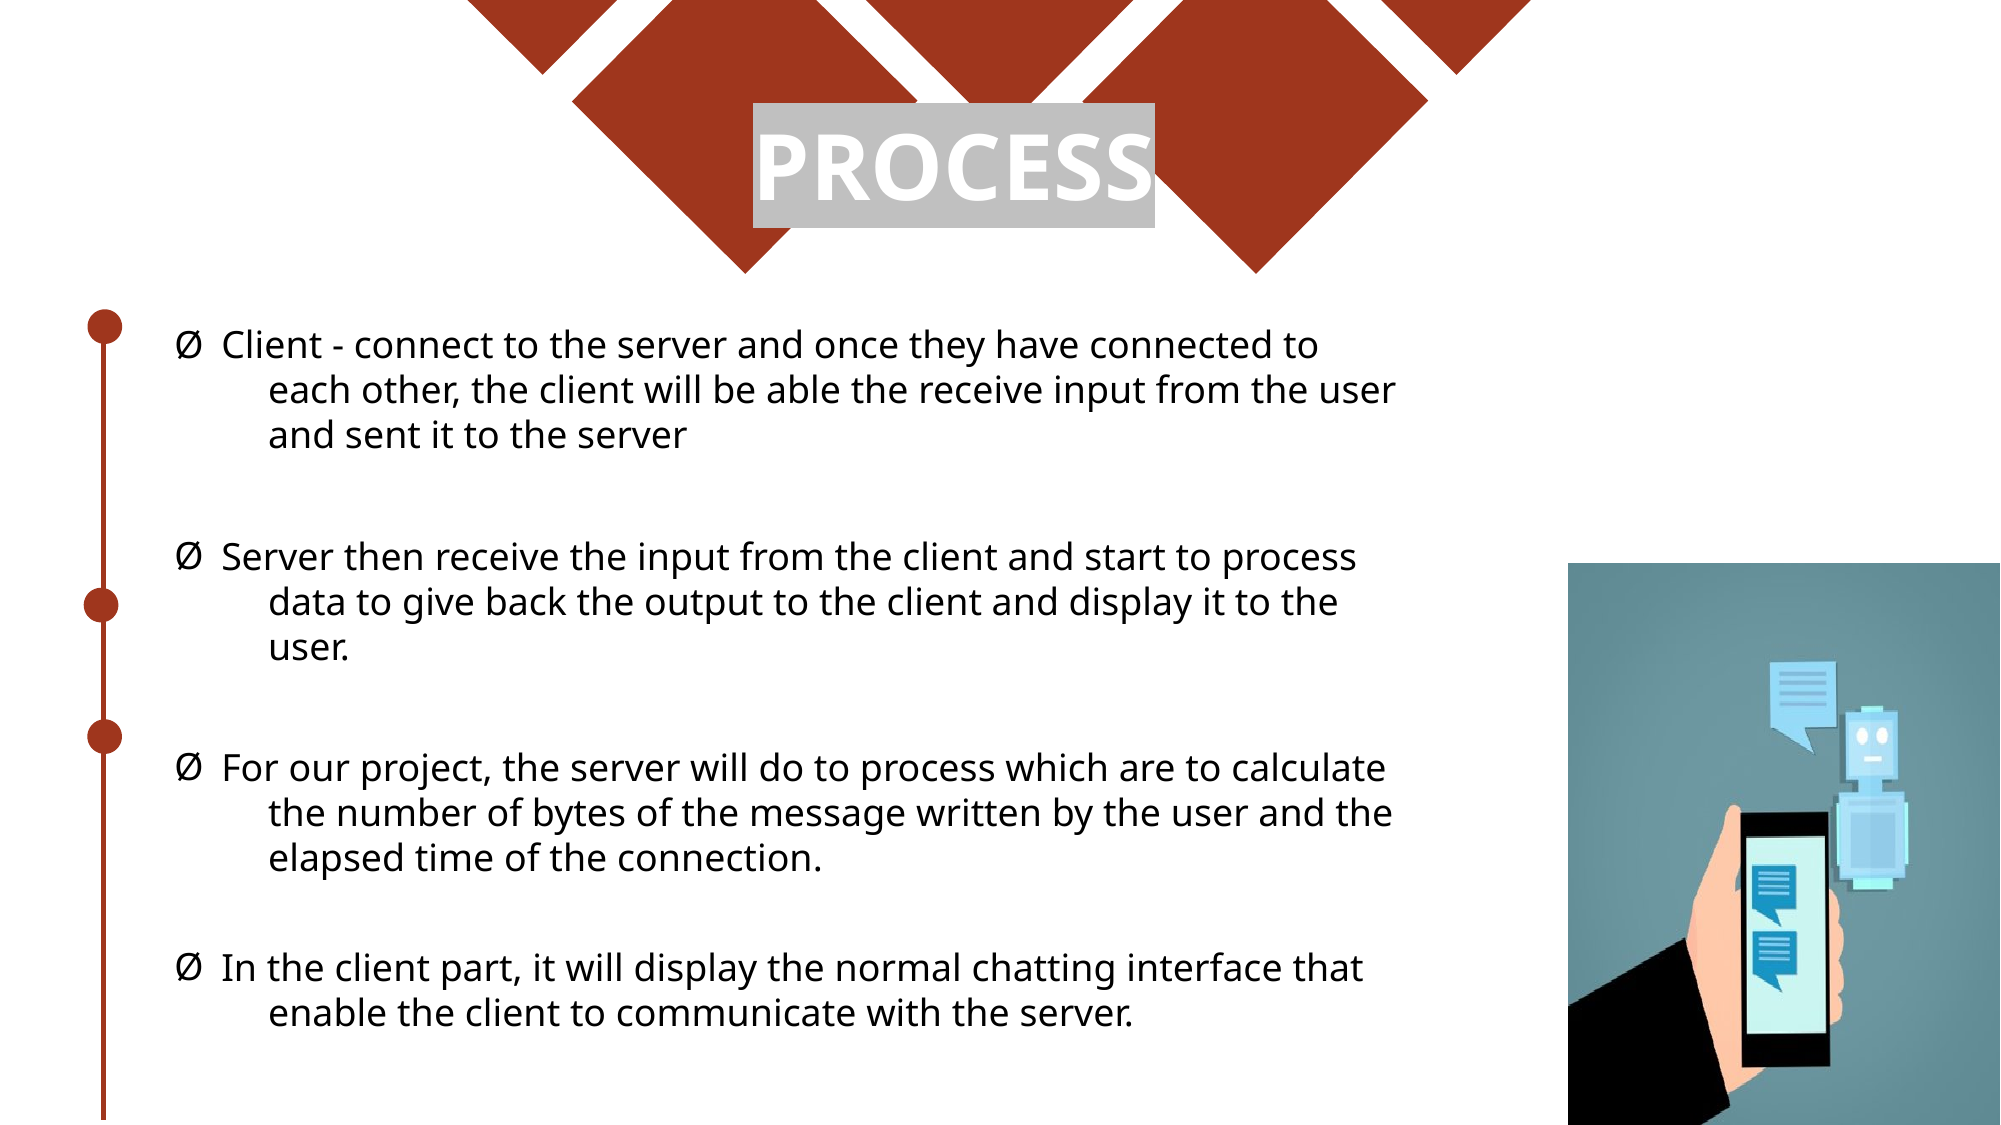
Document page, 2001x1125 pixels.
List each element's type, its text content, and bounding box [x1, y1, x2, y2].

text_box Server then receive the input from the client and start to process data to give back the output to the client and display it to the user. [159, 524, 1415, 677]
title PROCESS [34, 59, 1874, 283]
text_box In the client part, it will display the normal chatting interface that enable the client to communicate with the server. [159, 936, 1479, 1043]
text_box [87, 719, 122, 754]
picture [1568, 563, 2000, 1125]
text_box Client - connect to the server and once they have connected to each other, the client will be able the receive input from the user and sent it to the server [159, 313, 1426, 466]
text_box For our project, the server will do to process which are to calculate the number of bytes of the message written by the user and the elapsed time of the connection. [159, 736, 1425, 888]
text_box [83, 587, 119, 623]
